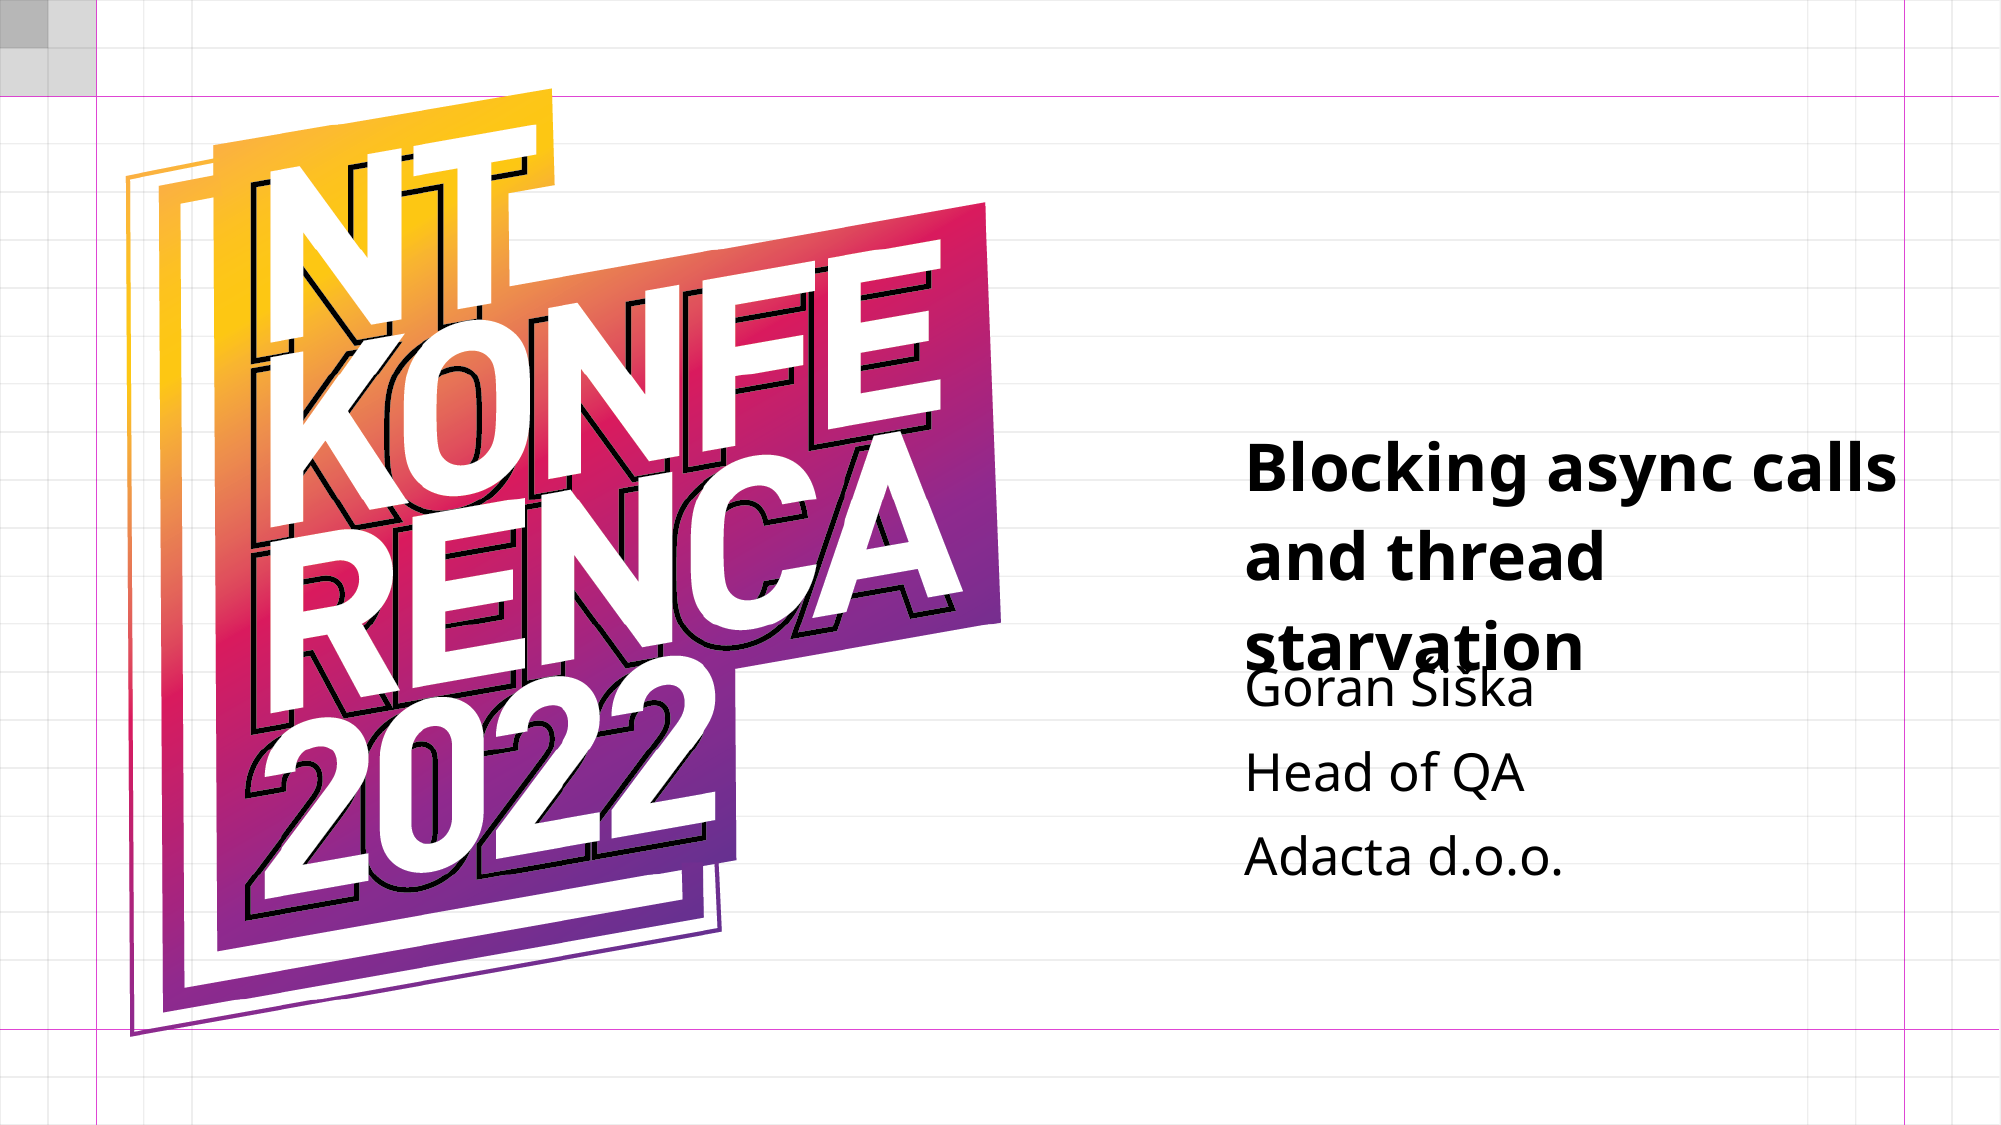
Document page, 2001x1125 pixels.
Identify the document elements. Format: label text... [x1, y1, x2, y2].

list Blocking async calls and thread starvation [1244, 338, 1903, 611]
list Goran Šiška Head of QA Adacta d.o.o. [1244, 650, 1916, 893]
